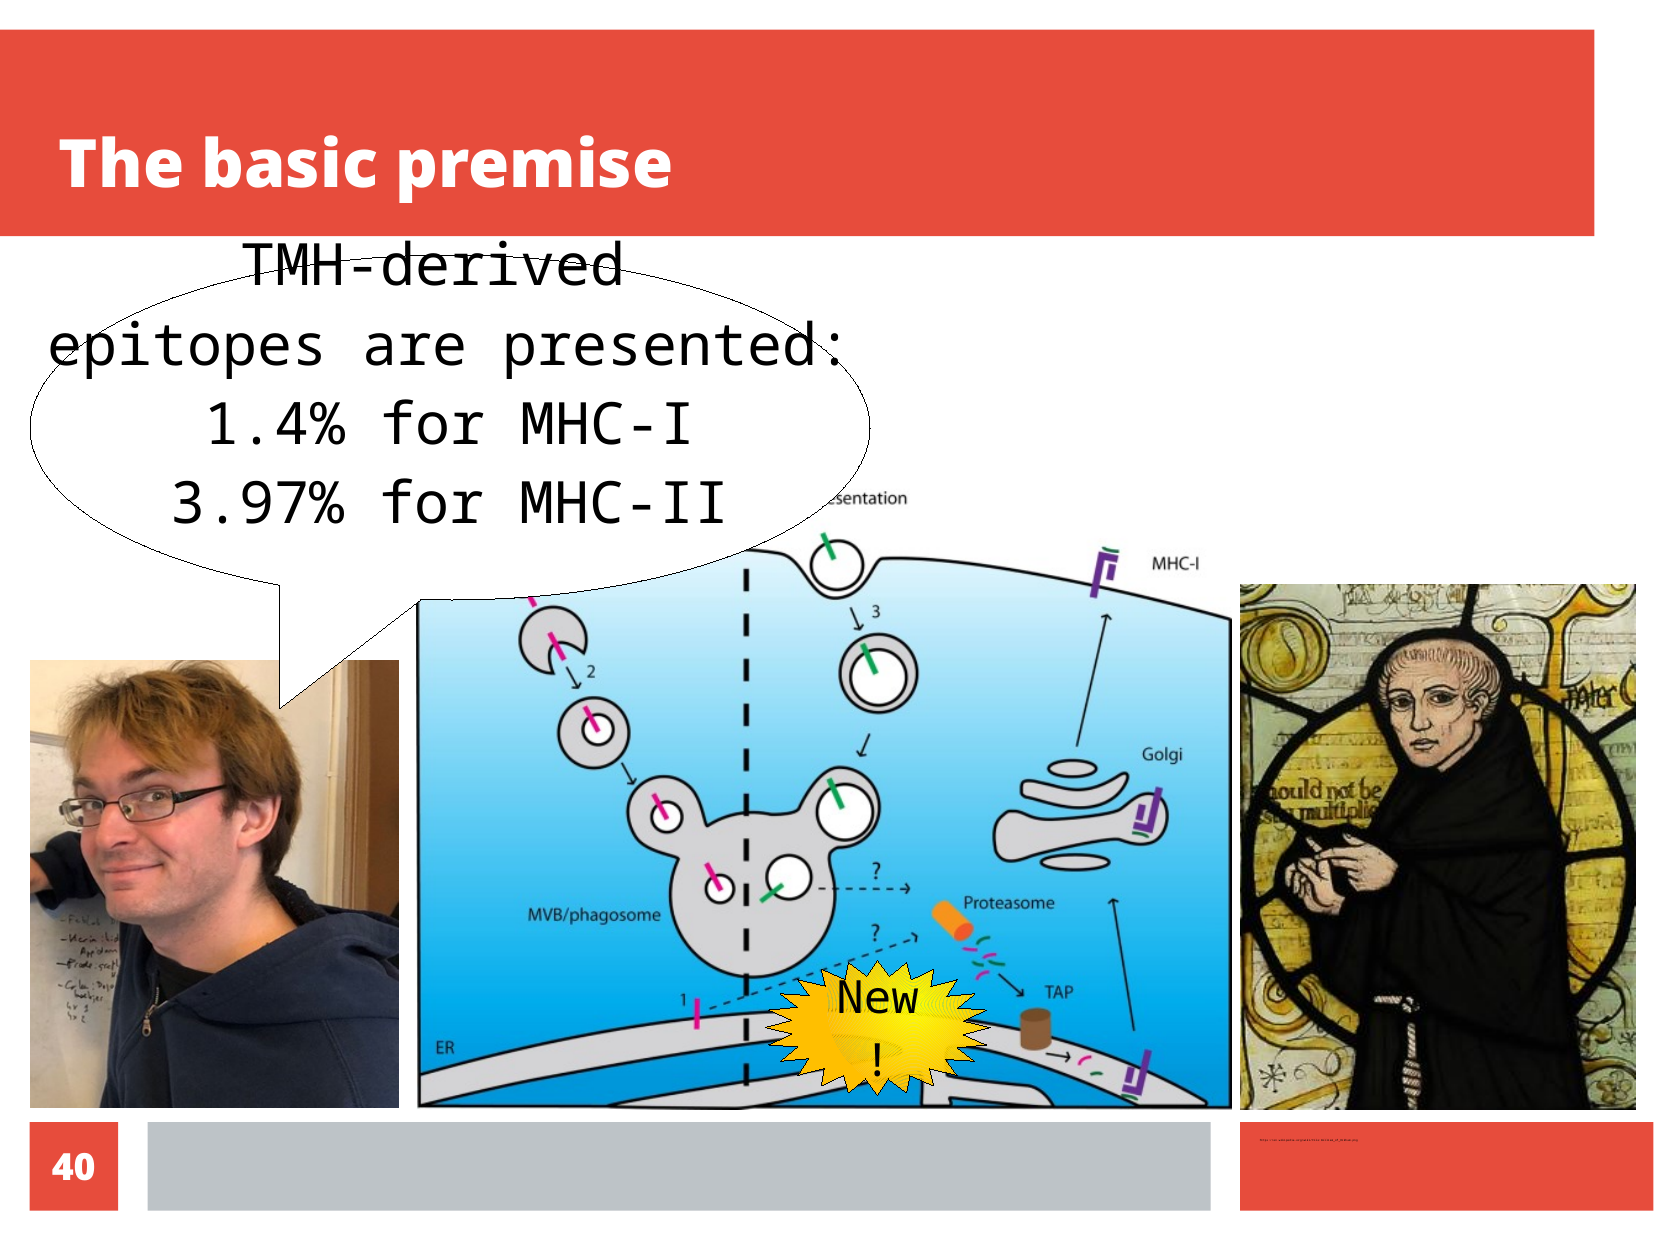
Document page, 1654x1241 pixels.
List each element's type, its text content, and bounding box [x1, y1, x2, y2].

picture [30, 660, 399, 1108]
picture [1240, 584, 1636, 1111]
text_box TMH-derived epitopes are presented: 1.4% for MHC-I 3.97% for MHC-II [30, 255, 871, 709]
title The basic premise [59, 59, 1595, 207]
text_box New! [765, 960, 991, 1096]
picture [416, 479, 1232, 1111]
text_box https://en.wikipedia.org/wiki/File:William_of_Ockham.png [1245, 1130, 1359, 1149]
